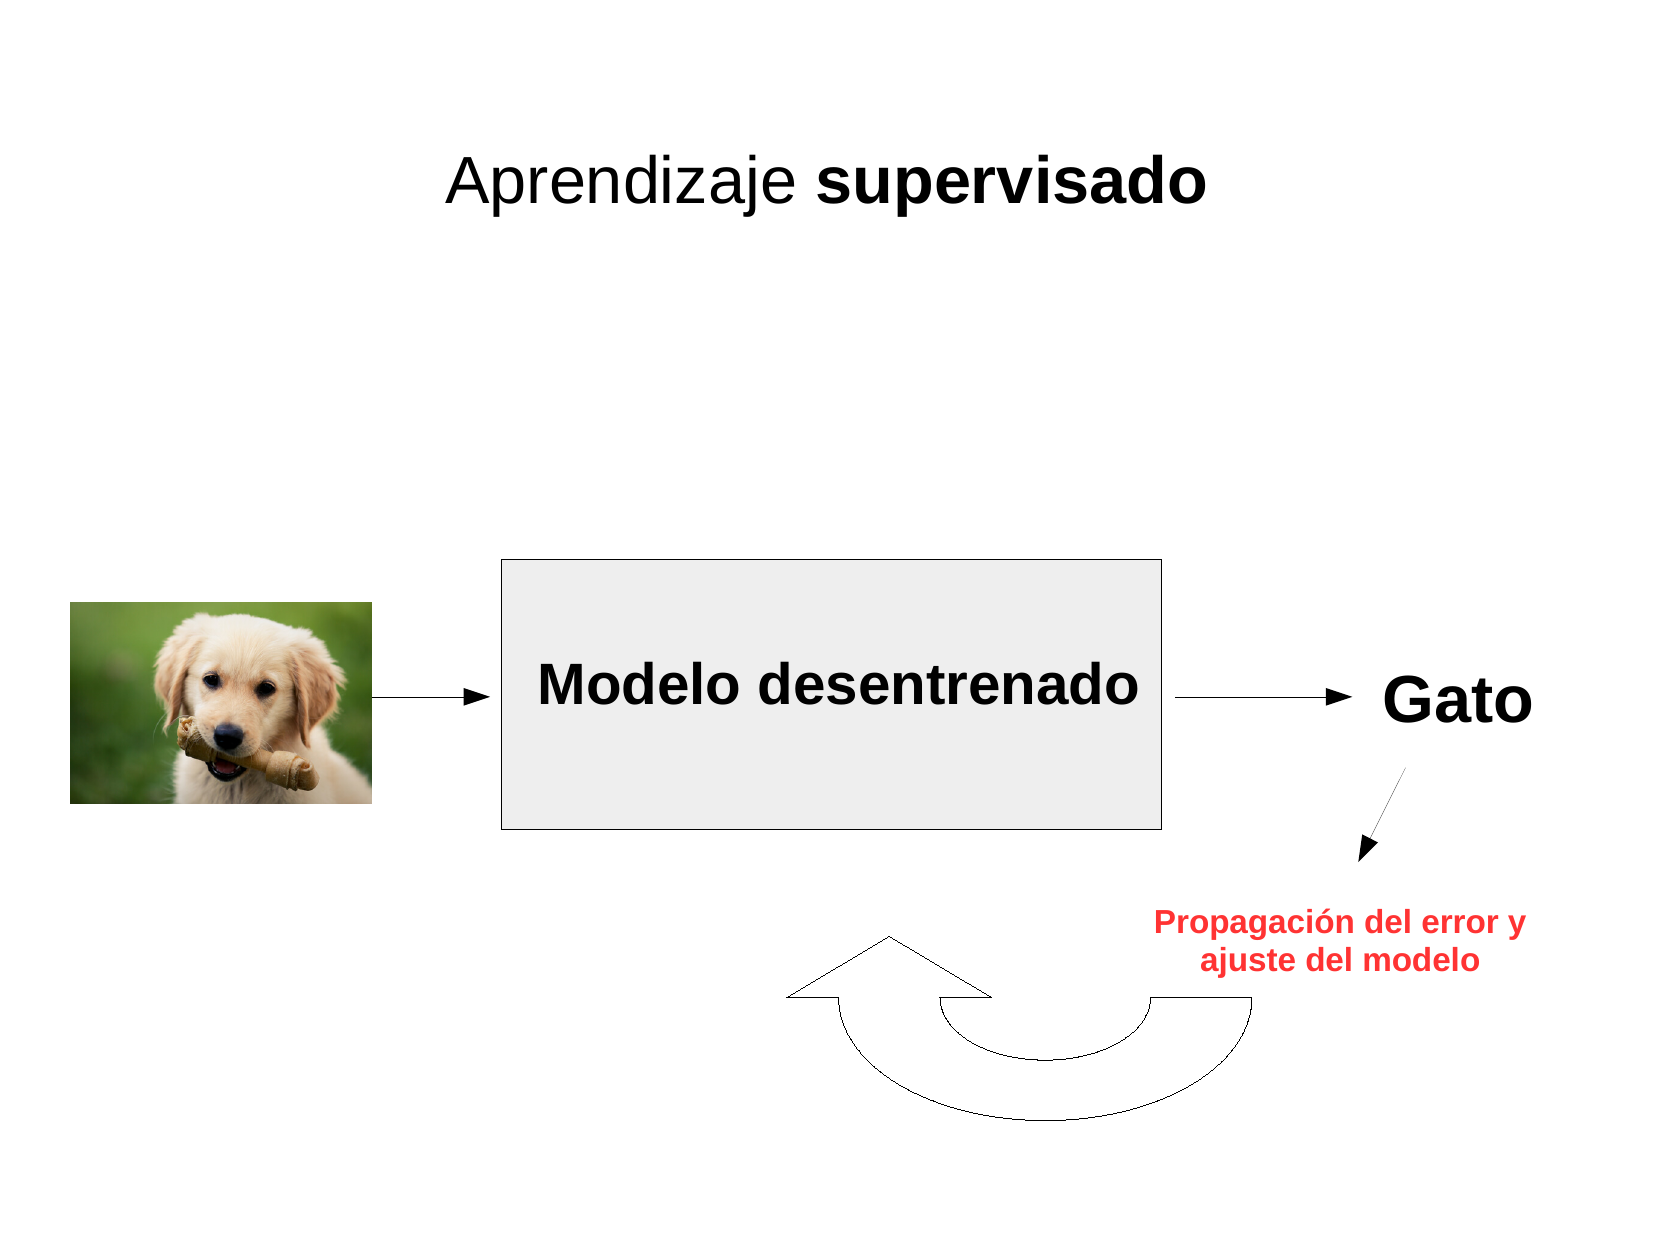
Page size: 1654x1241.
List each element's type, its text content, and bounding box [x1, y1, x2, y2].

picture [70, 602, 372, 804]
text_box [501, 755, 1162, 830]
title Gato [1027, 608, 1654, 792]
title Propagación del error y ajuste del modelo [1145, 866, 1536, 1016]
text_box Modelo desentrenado [486, 644, 1027, 755]
title Aprendizaje supervisado [395, 88, 1258, 272]
text_box [786, 936, 1250, 1121]
text_box [501, 559, 1162, 644]
